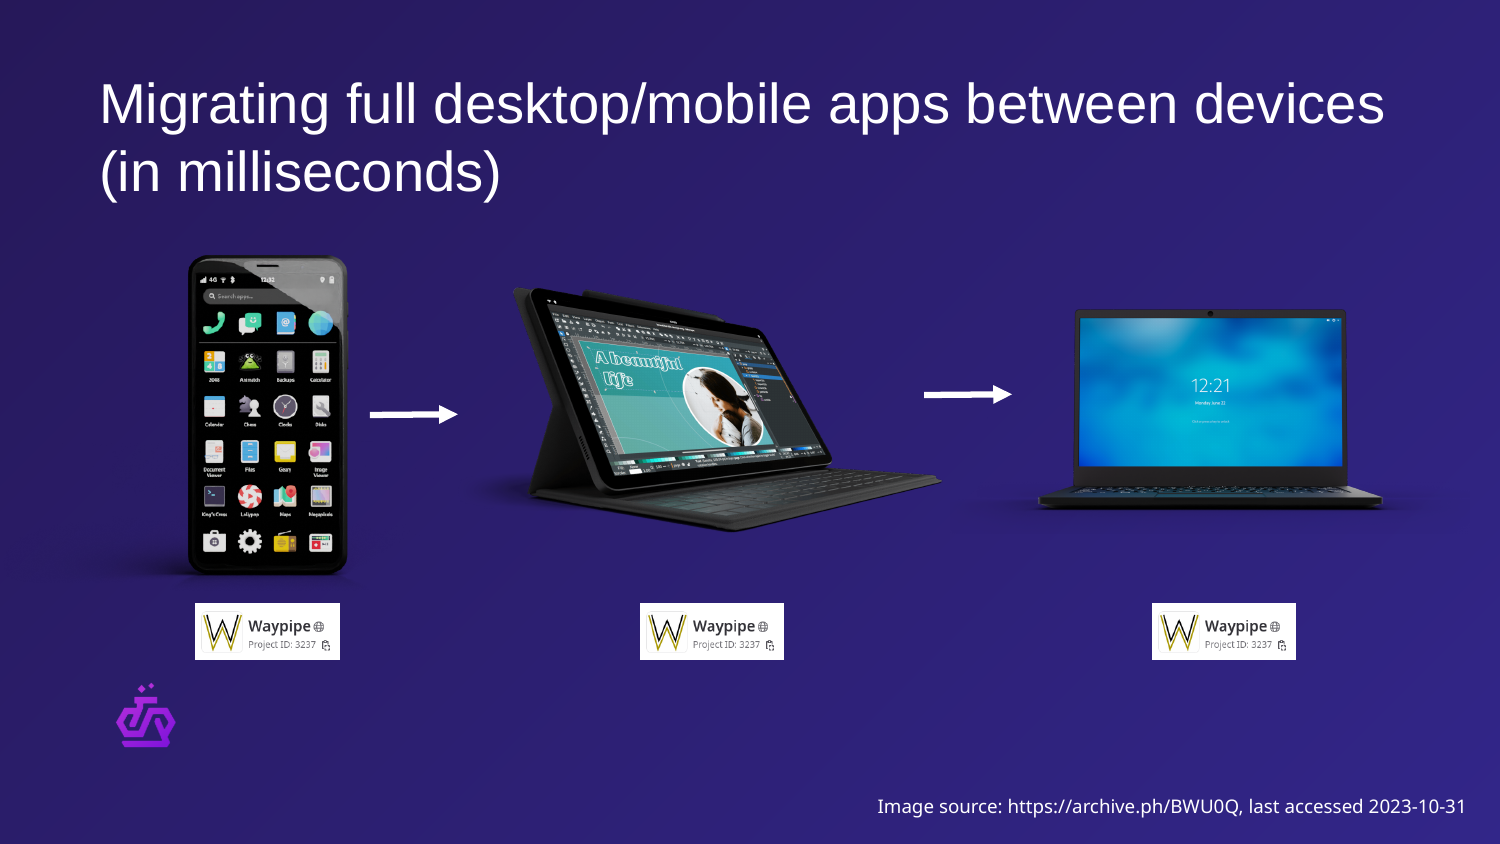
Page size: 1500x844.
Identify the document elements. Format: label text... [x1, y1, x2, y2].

picture [1152, 603, 1296, 660]
picture [195, 603, 340, 660]
text_box Migrating full desktop/mobile apps between devices (in milliseconds) [84, 68, 1428, 201]
picture [640, 603, 784, 660]
text_box Image source: https://archive.ph/BWU0Q, last accessed 2023-10-31 [240, 753, 1481, 844]
picture [0, 237, 1470, 592]
picture [96, 661, 188, 773]
